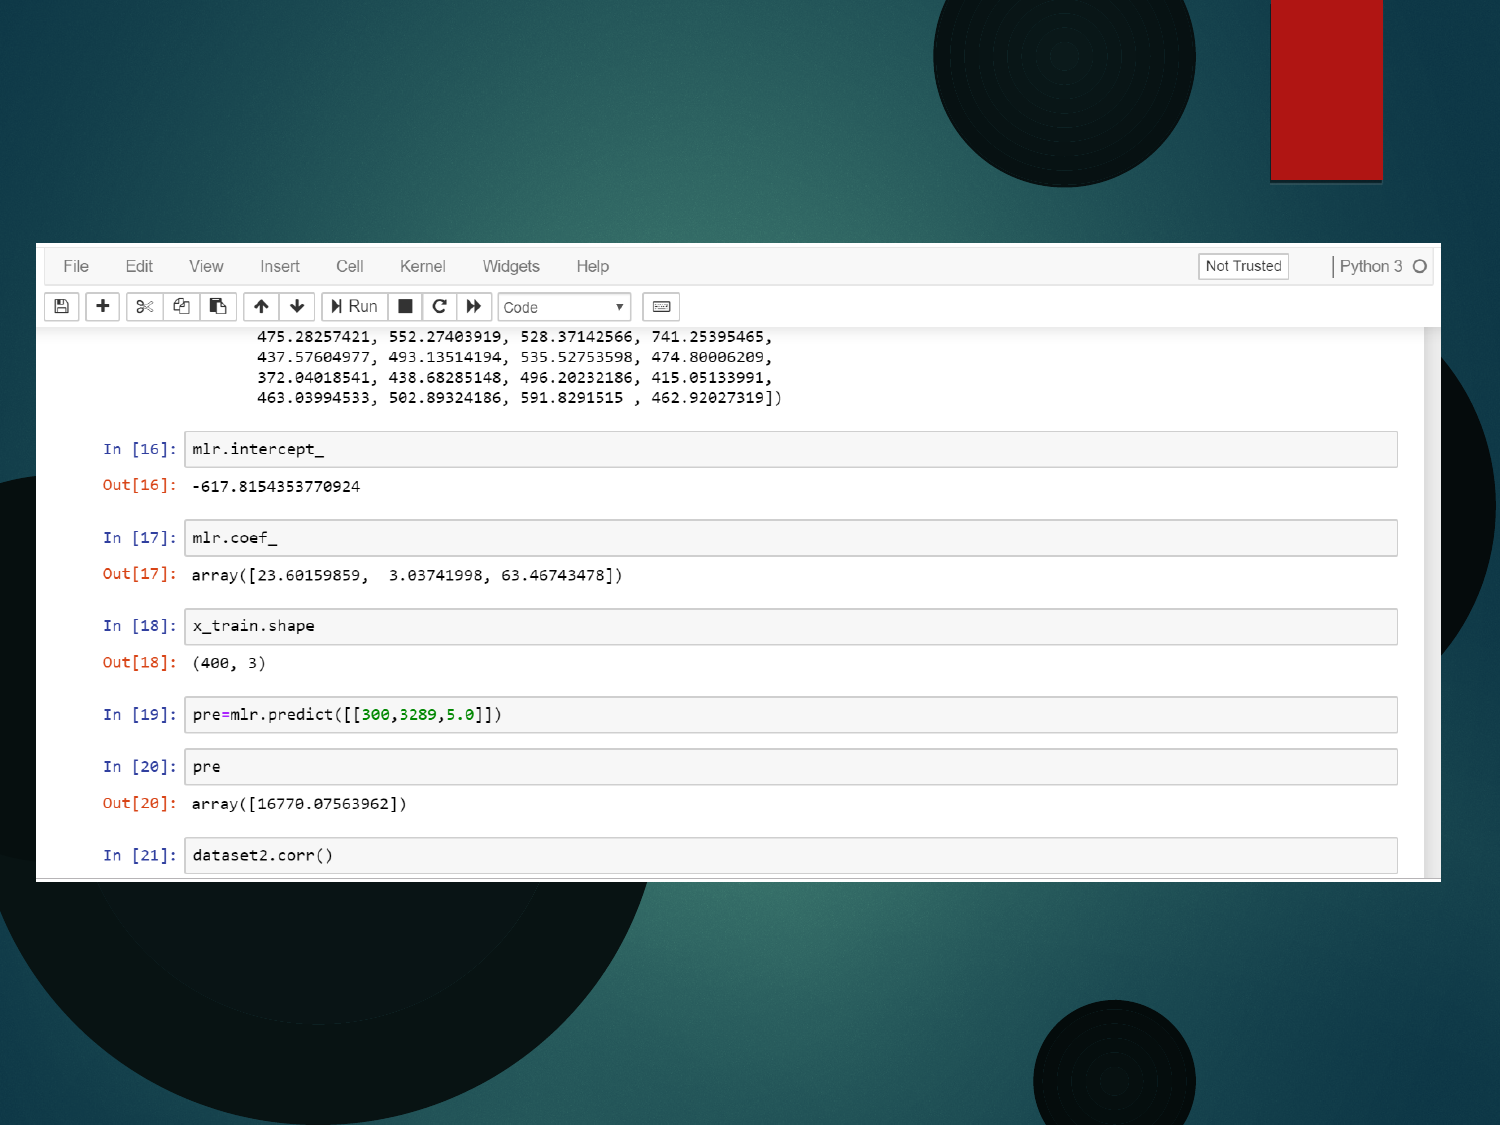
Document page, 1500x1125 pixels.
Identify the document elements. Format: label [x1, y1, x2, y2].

picture [36, 243, 1441, 882]
